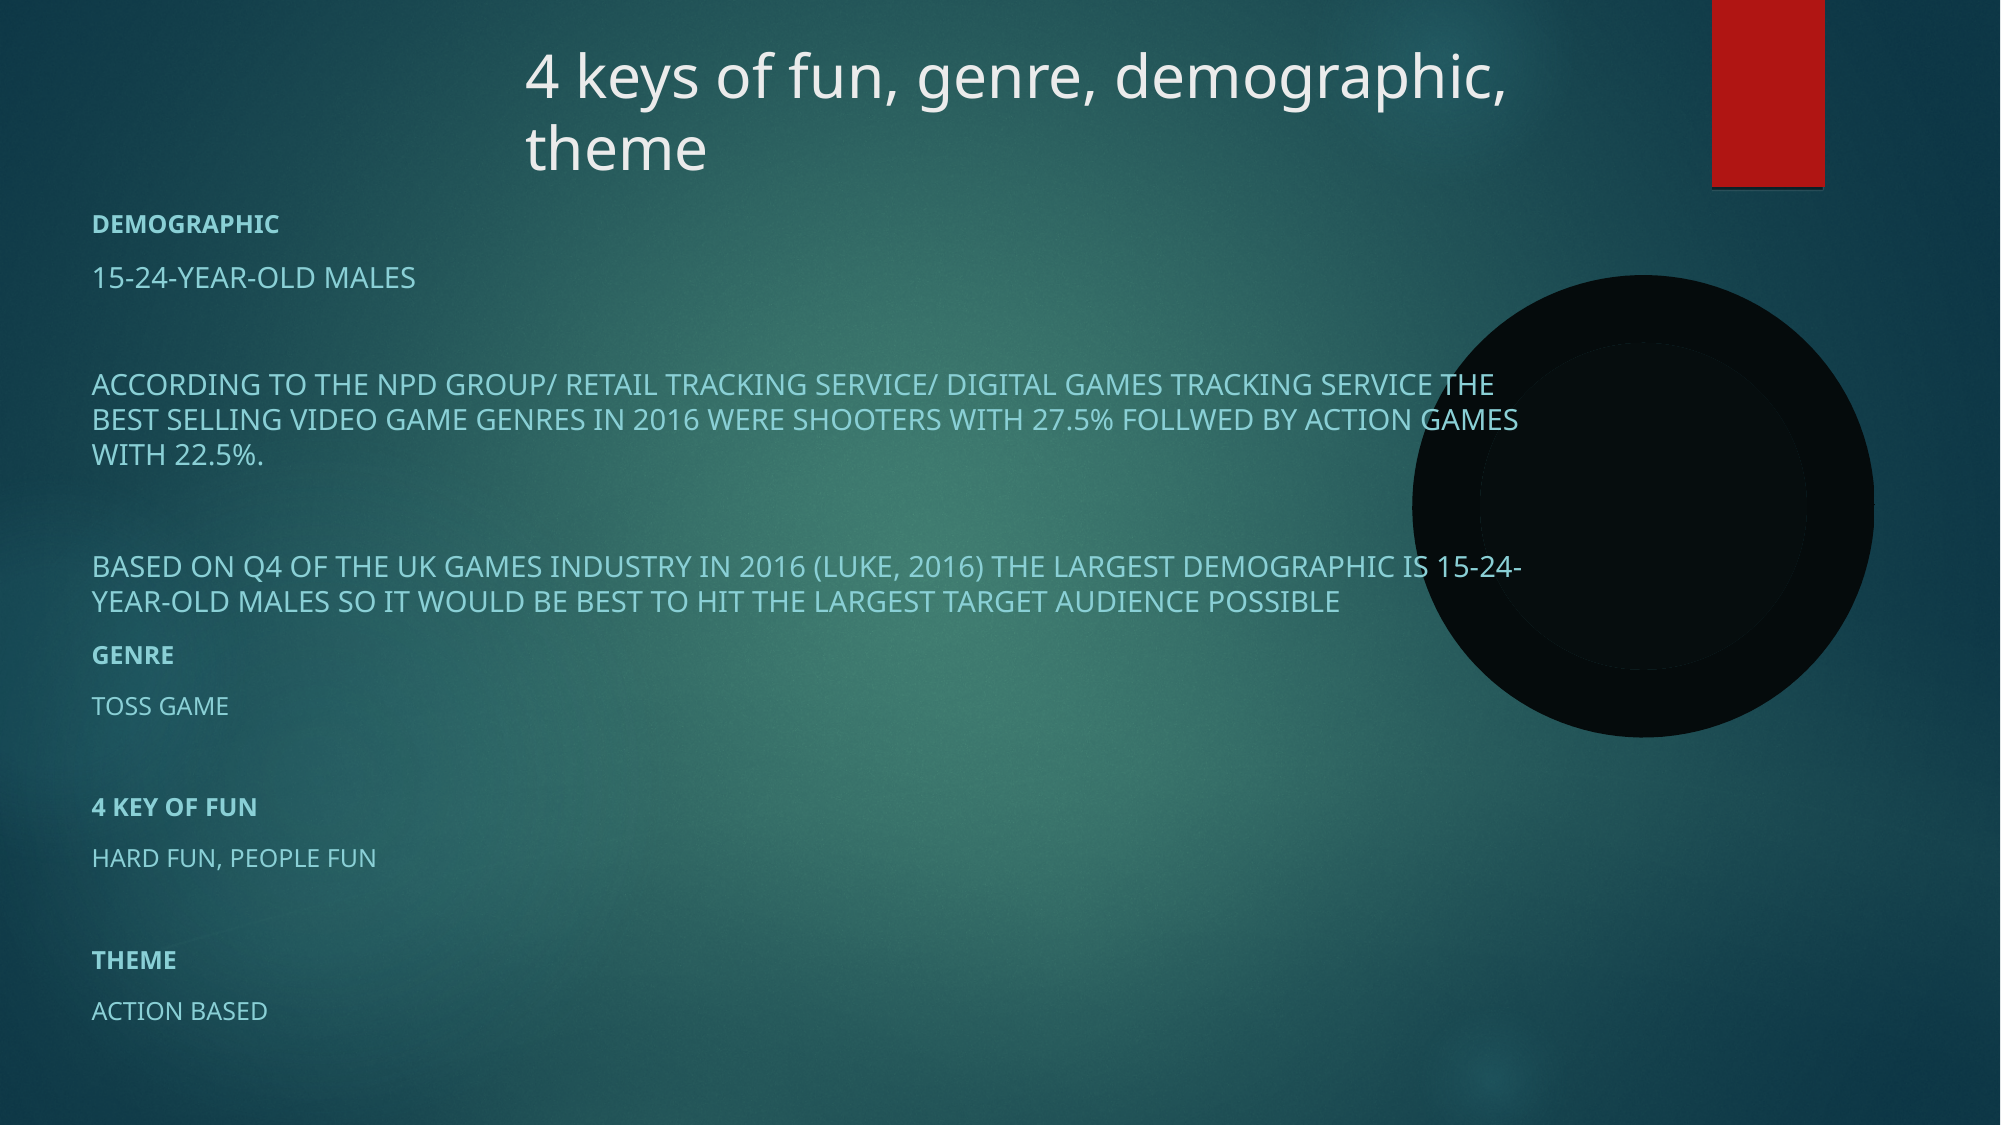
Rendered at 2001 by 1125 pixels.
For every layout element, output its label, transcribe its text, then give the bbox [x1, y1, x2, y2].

title 4 keys of fun, genre, demographic, theme [510, 30, 1558, 165]
subtitle Demographic 15-24-year-old males ACCORDING TO The NPD Group/ Retail Tracking Service/ Digital Games Tracking Service THE BEST SELLING VIDEO GAME GENRES IN 2016 WERE SHOOTERS WITH 27.5% FOLLWED BY ACTION GAMES WITH 22.5%. based on Q4 of the UK games industry in 2016 (Luke, 2016) the largest demographic is 15-24-year-old males so it would be best to hit the largest target audience possible Genre Toss Game 4 Key of fun Hard Fun, people fun Theme Action based [76, 201, 1577, 1099]
